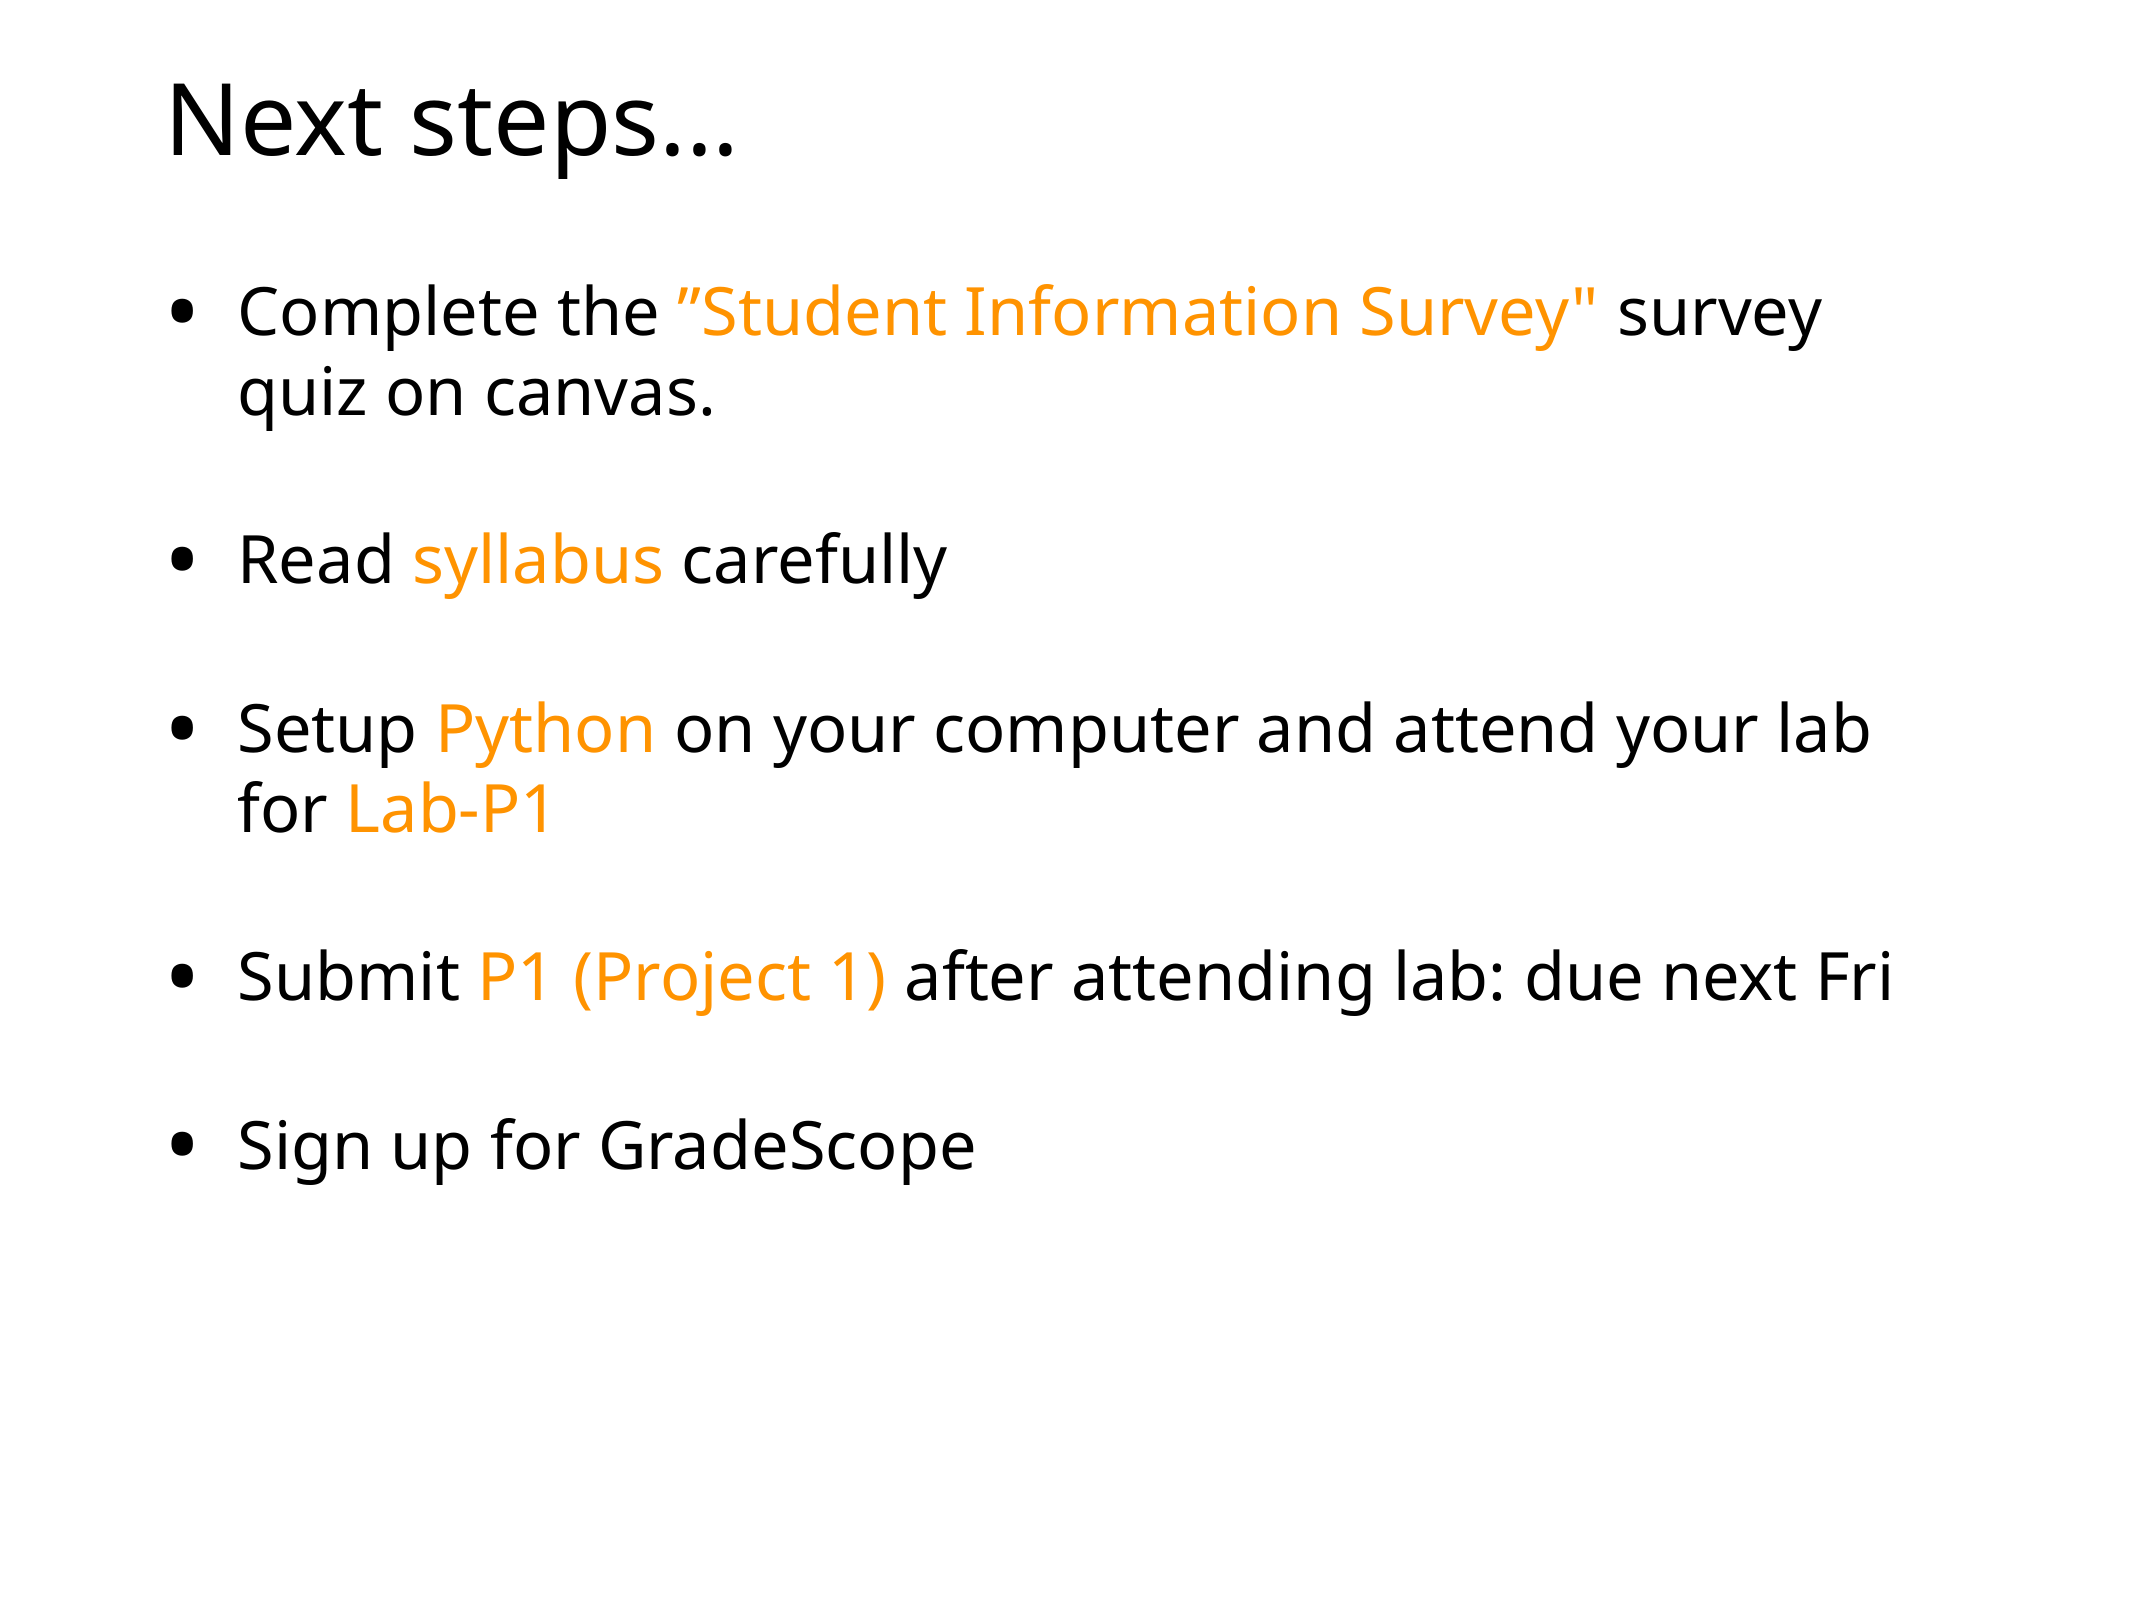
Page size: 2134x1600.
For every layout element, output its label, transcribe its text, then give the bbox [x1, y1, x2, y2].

text_box Next steps... [156, 41, 1977, 190]
text_box Complete the ”Student Information Survey" survey quiz on canvas. Read syllabus carefully Setup Python on your computer and attend your lab for Lab-P1 Submit P1 (Project 1) after attending lab: due next Fri Sign up for GradeScope [156, 260, 1977, 1457]
